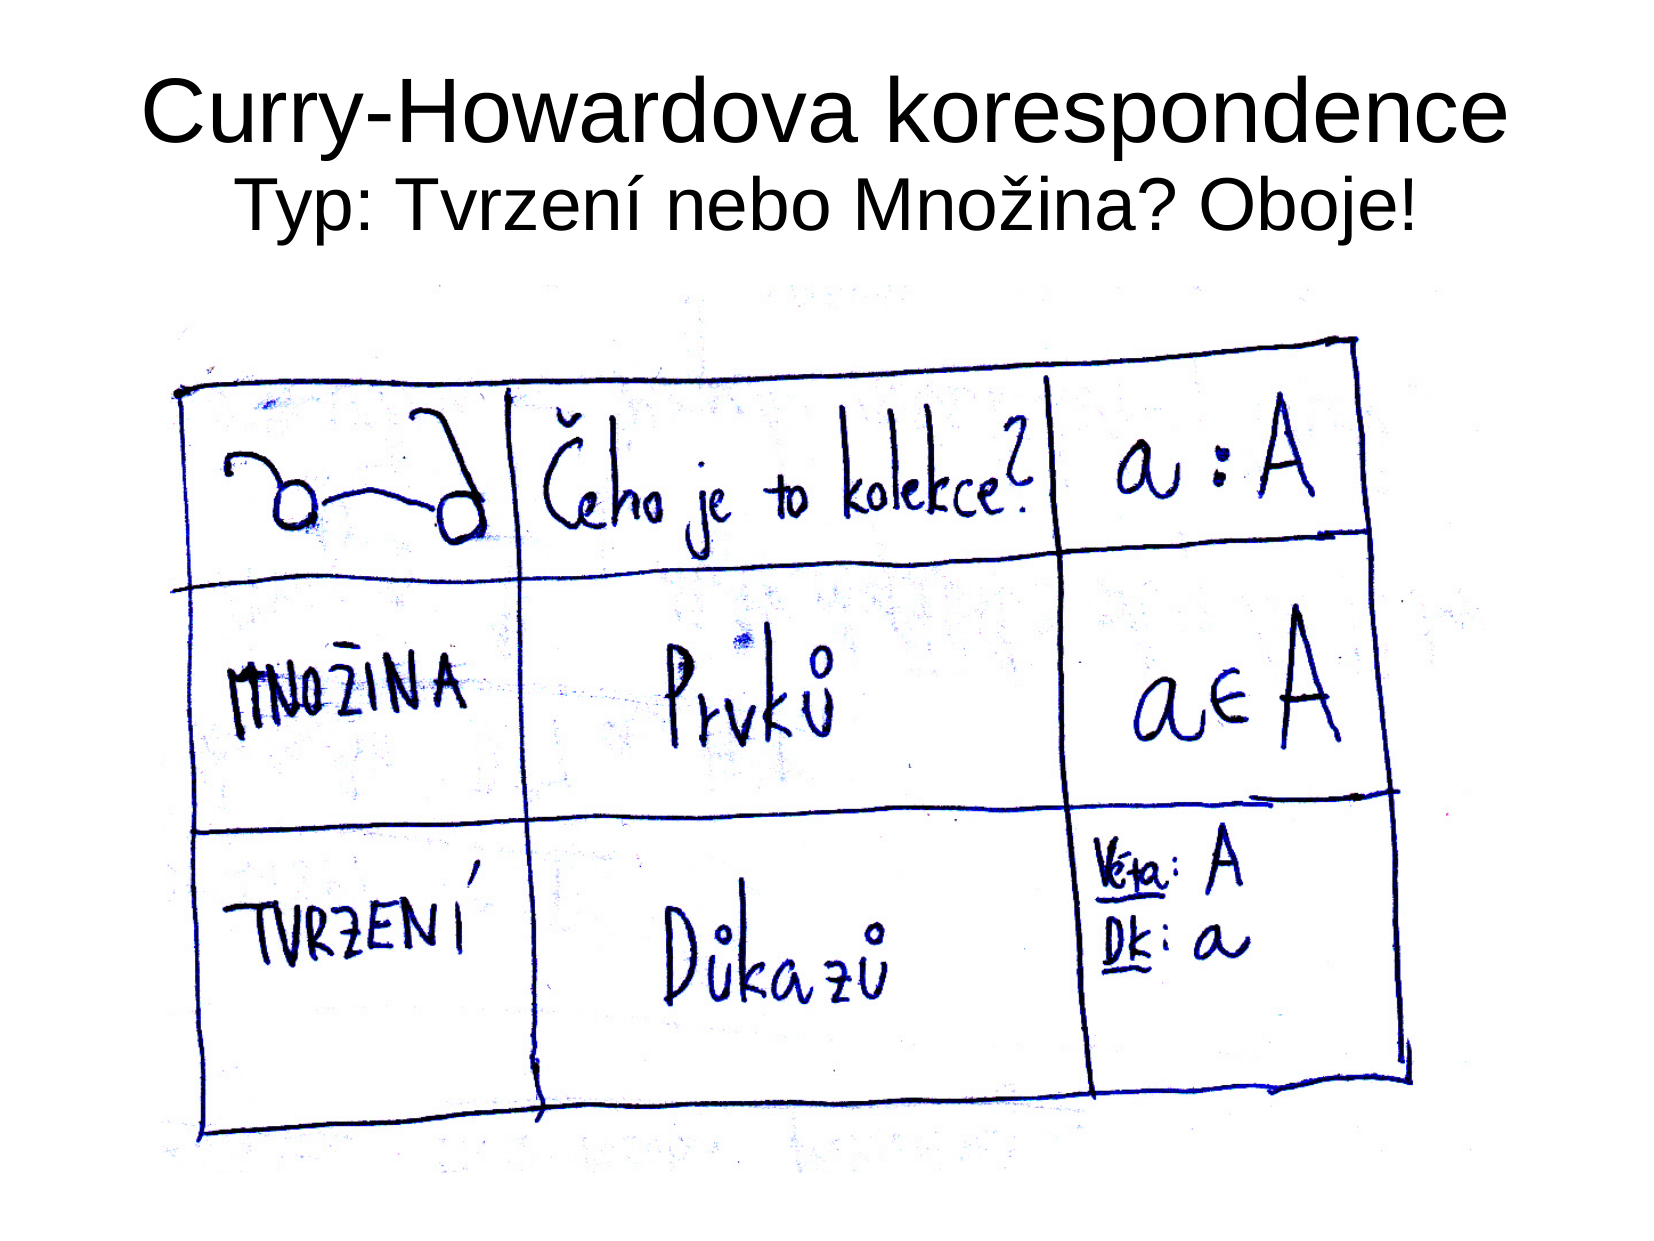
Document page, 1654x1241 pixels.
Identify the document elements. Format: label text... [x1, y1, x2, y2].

picture [161, 284, 1486, 1173]
title Curry-Howardova korespondence Typ: Tvrzení nebo Množina? Oboje! [82, 49, 1571, 257]
